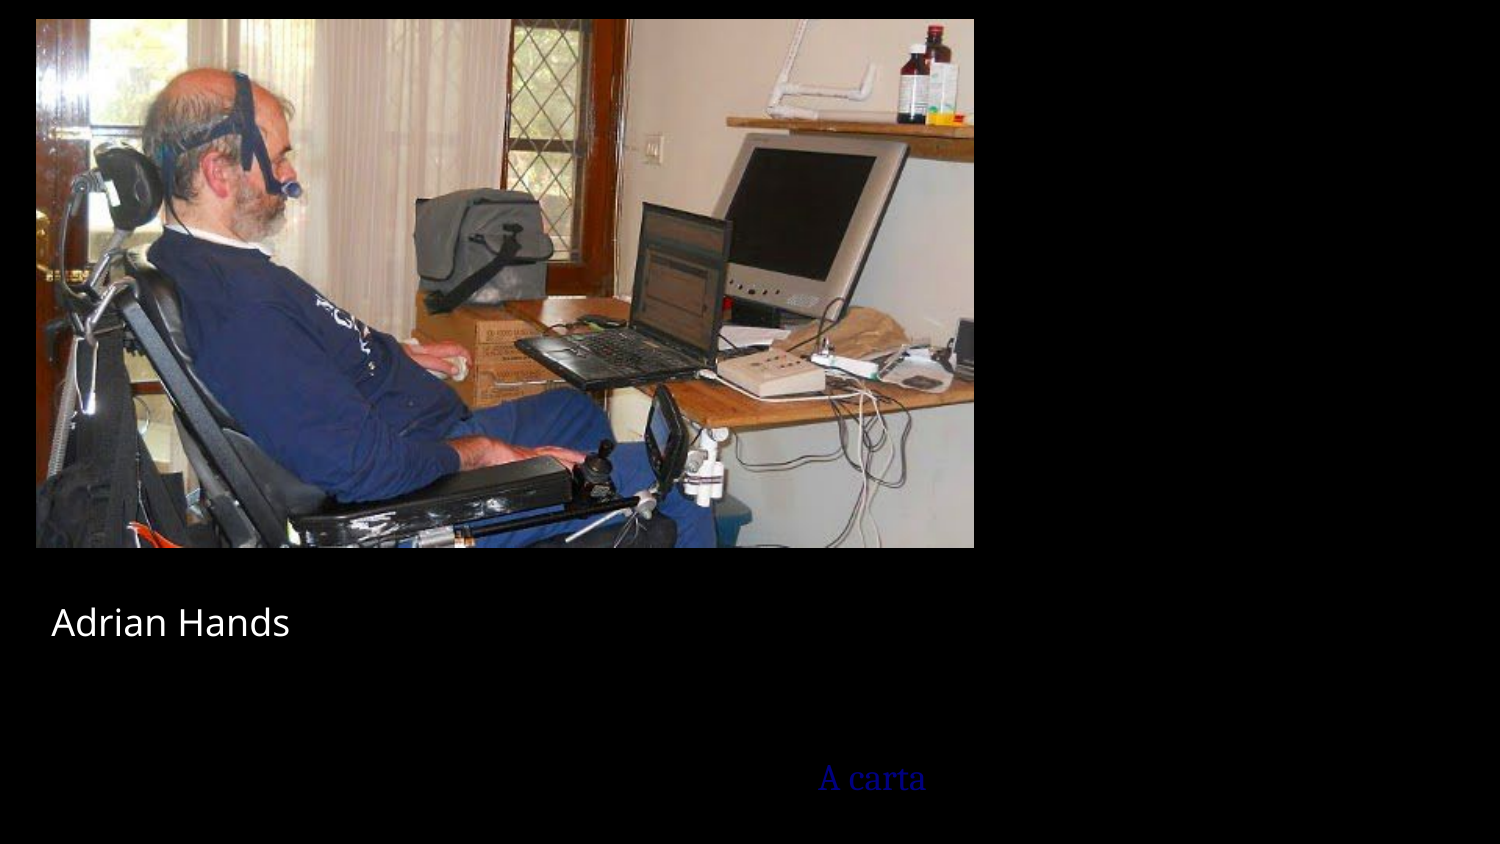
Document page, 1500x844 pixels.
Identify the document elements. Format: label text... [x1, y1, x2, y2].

text_box Adrian Hands [36, 583, 381, 660]
text_box A carta [803, 738, 1500, 835]
picture [36, 19, 974, 548]
